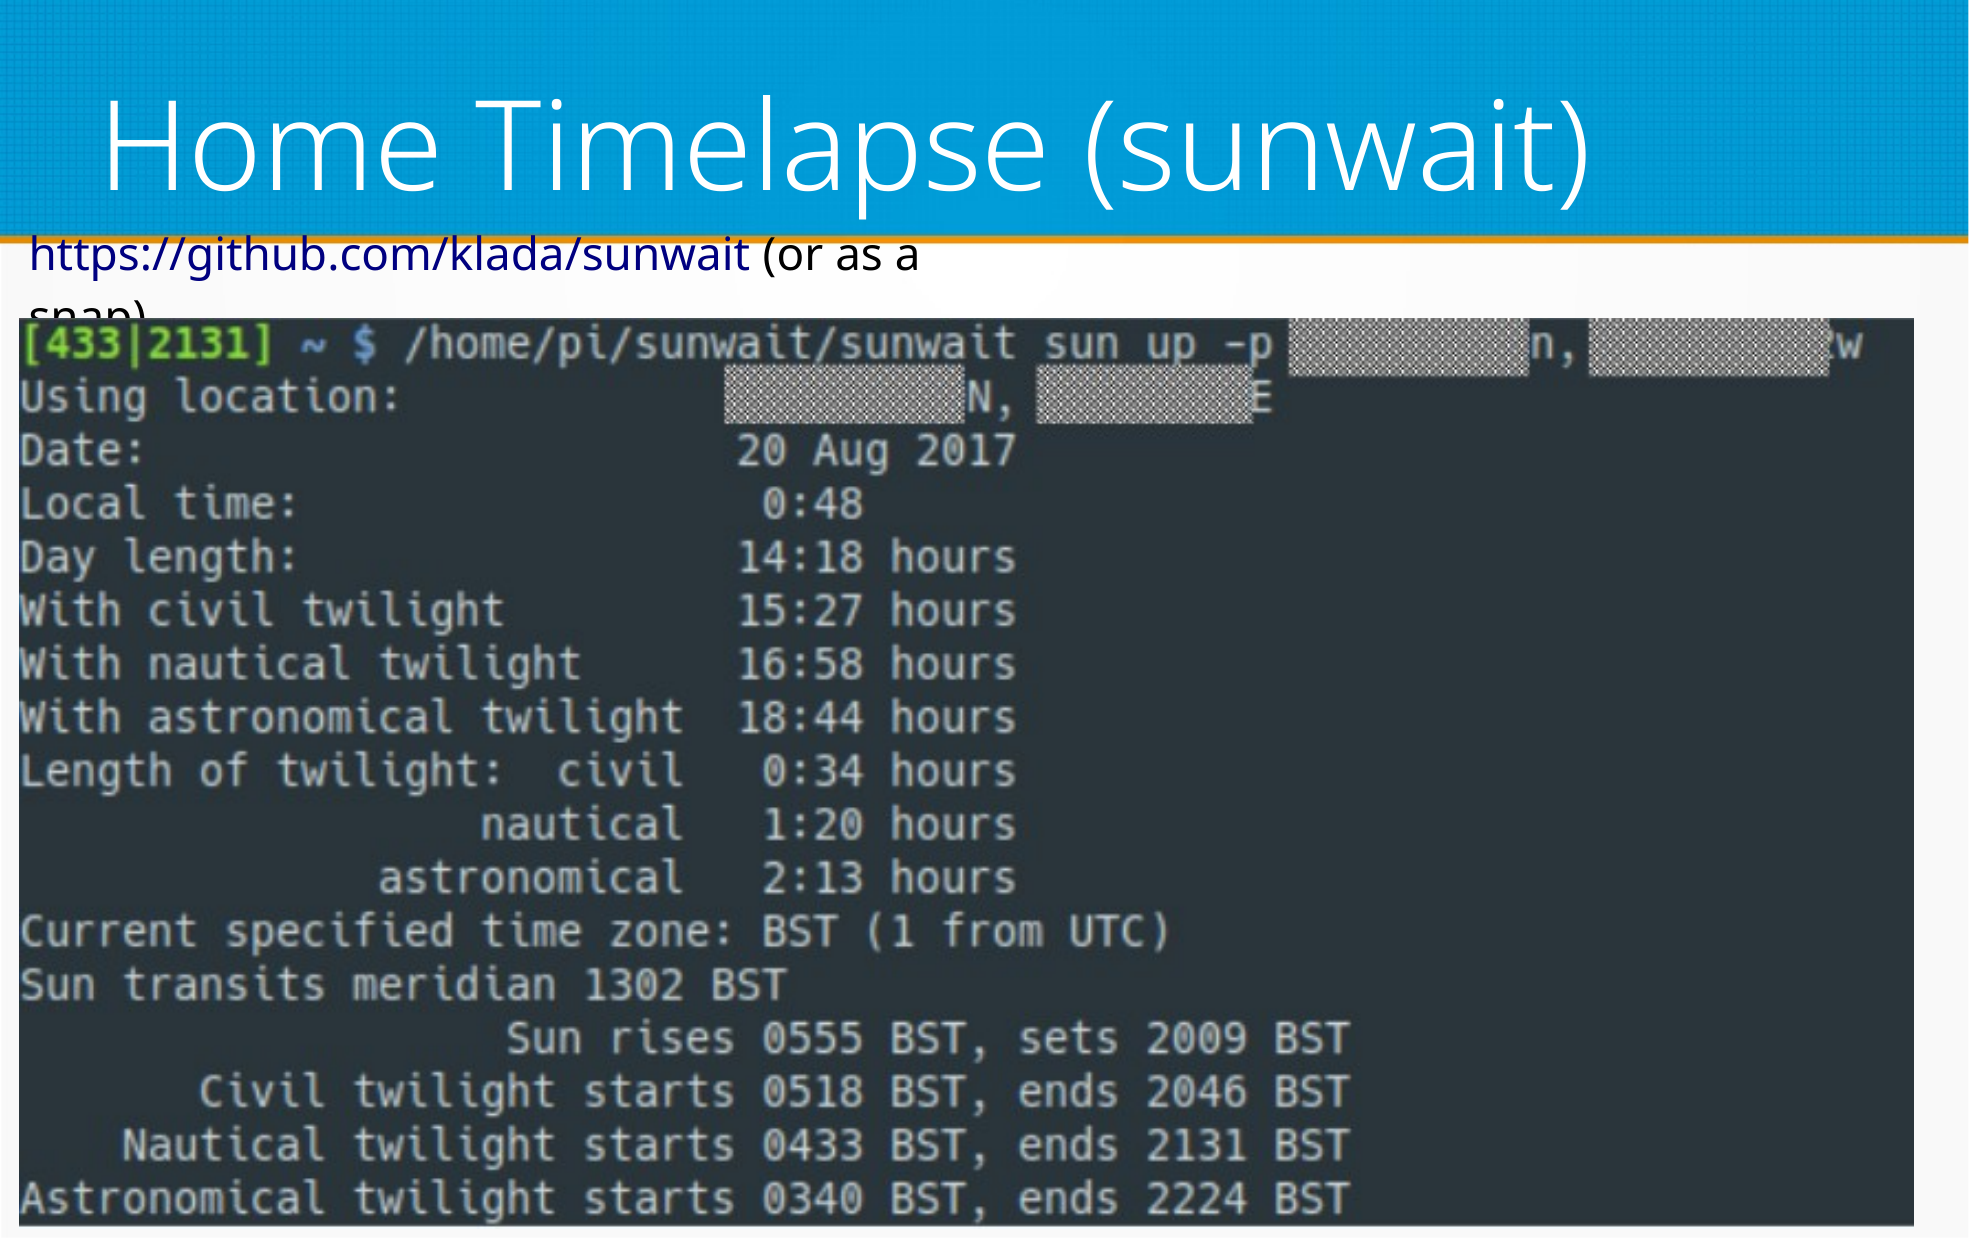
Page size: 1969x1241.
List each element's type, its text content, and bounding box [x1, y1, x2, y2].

text_box https://github.com/klada/sunwait (or as a snap) [22, 249, 1004, 318]
title Home Timelapse (sunwait) [98, 19, 1870, 227]
picture [0, 233, 1969, 1241]
